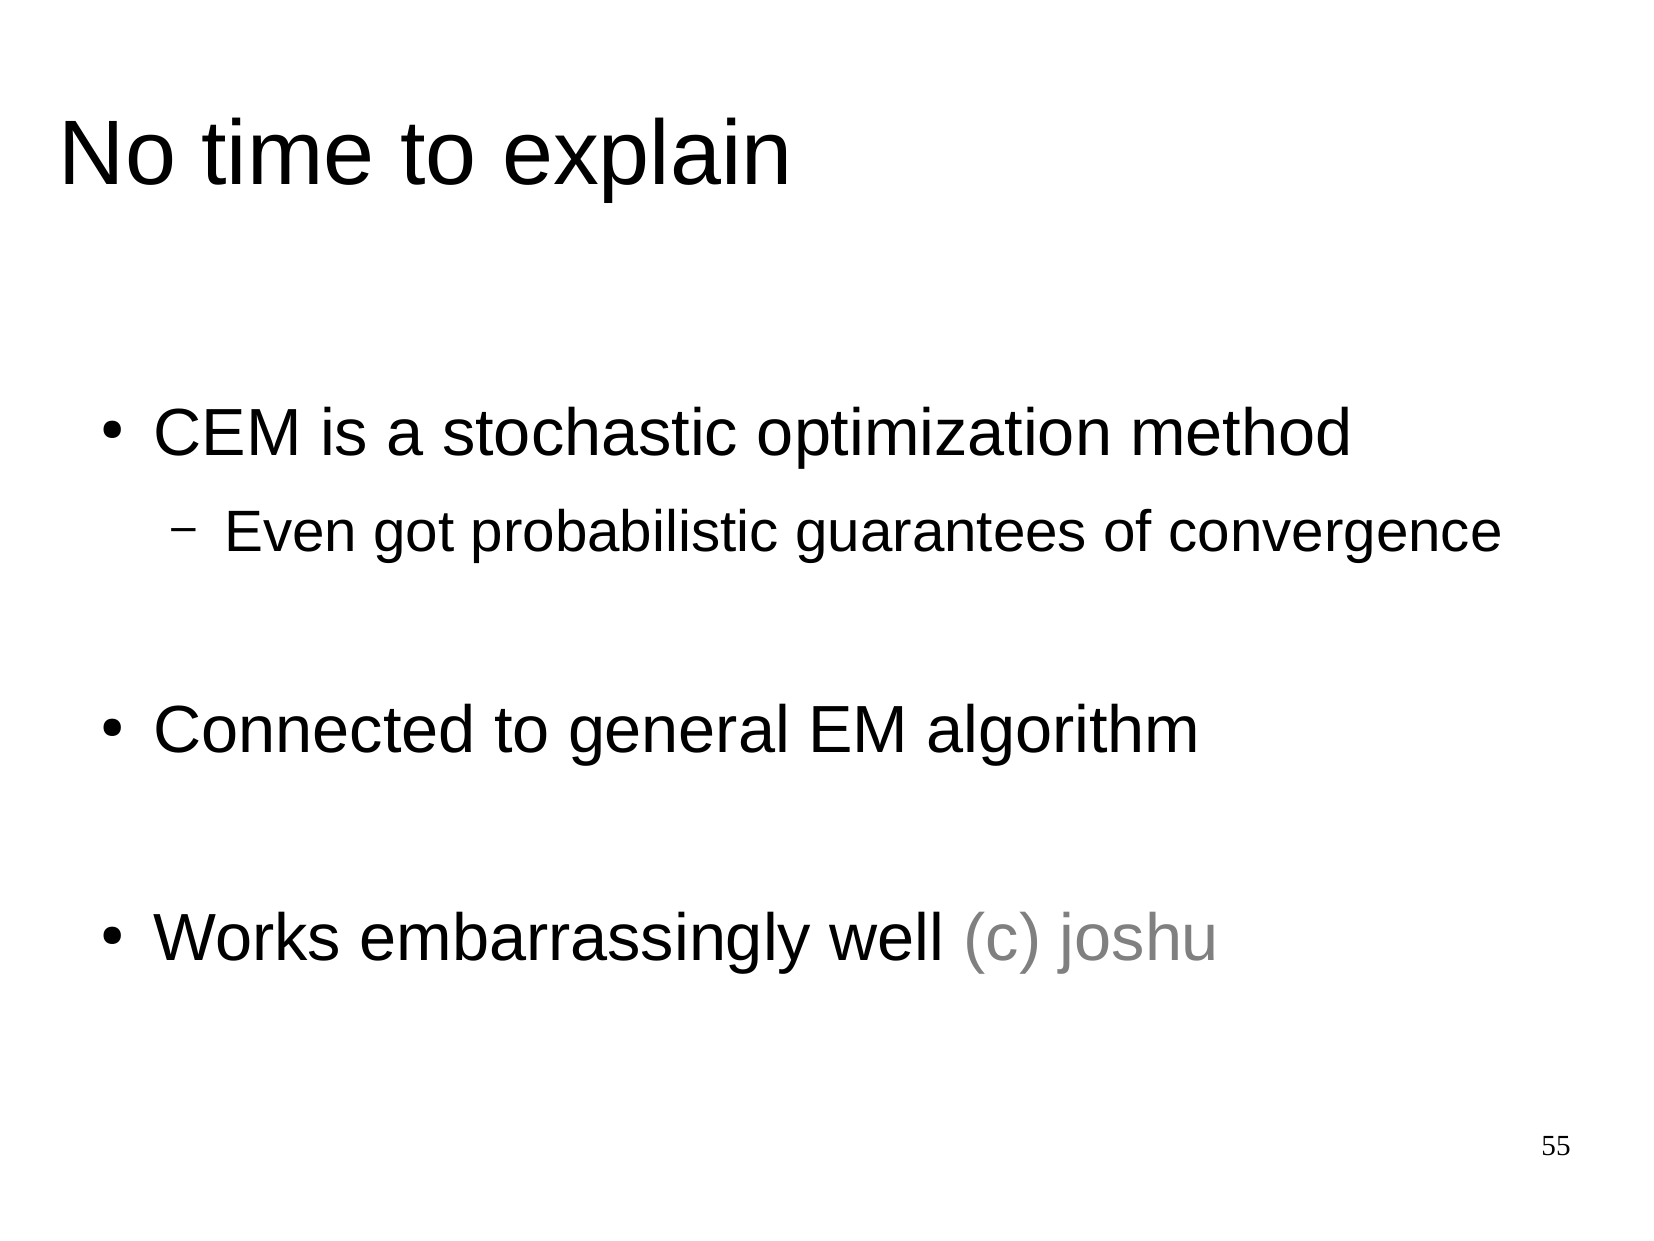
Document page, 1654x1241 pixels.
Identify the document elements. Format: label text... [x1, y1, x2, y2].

list CEM is a stochastic optimization method Even got probabilistic guarantees of convergence Connected to general EM algorithm Works embarrassingly well (c) joshu [82, 290, 1571, 1241]
title No time to explain [23, 49, 1512, 257]
